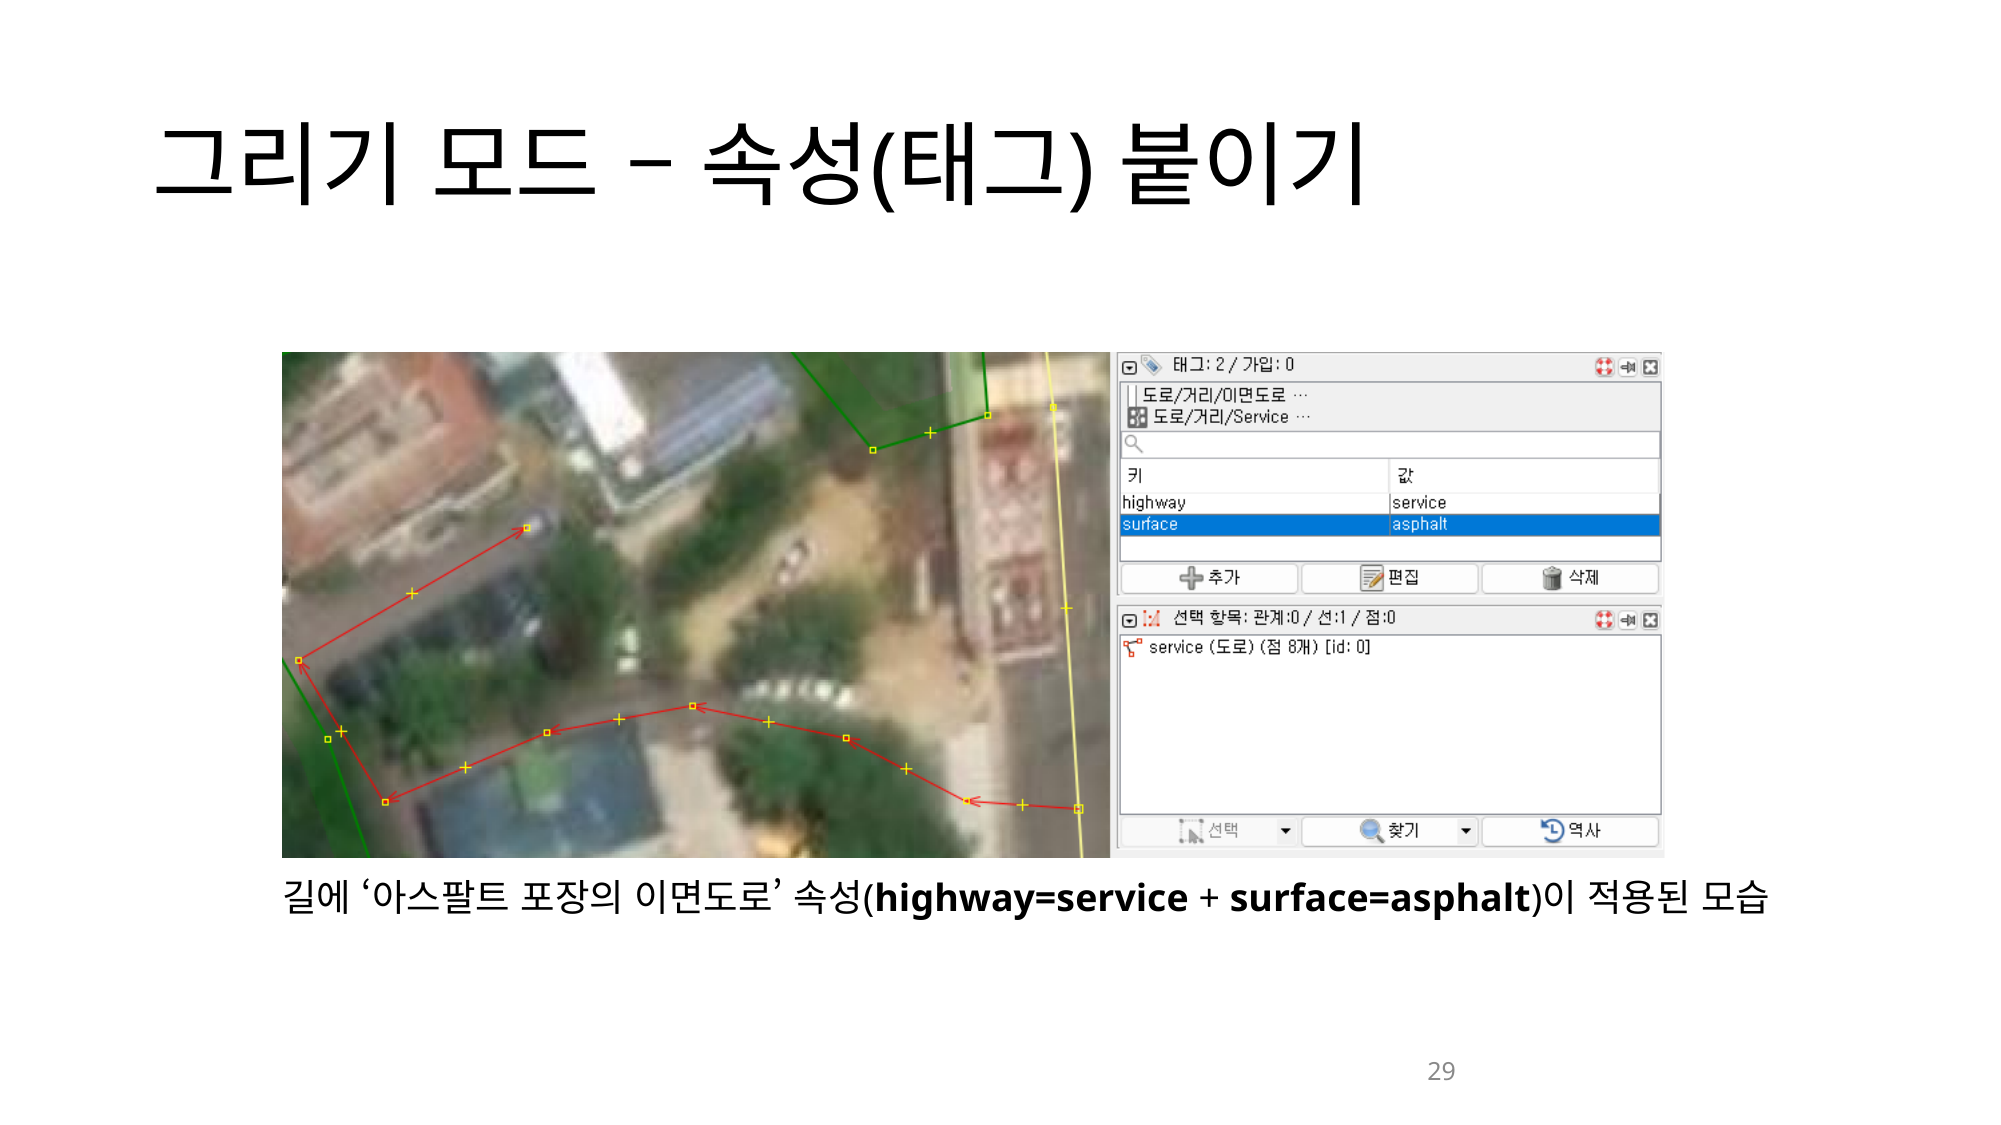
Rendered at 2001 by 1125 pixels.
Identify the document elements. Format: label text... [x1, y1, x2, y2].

text_box 길에 ‘아스팔트 포장의 이면도로’ 속성(highway=service + surface=asphalt)이 적용된 모습 [282, 857, 1718, 927]
title 그리기 모드 – 속성(태그) 붙이기 [137, 59, 1863, 278]
text_box <숫자> [1412, 1042, 1863, 1103]
picture [282, 352, 1666, 857]
